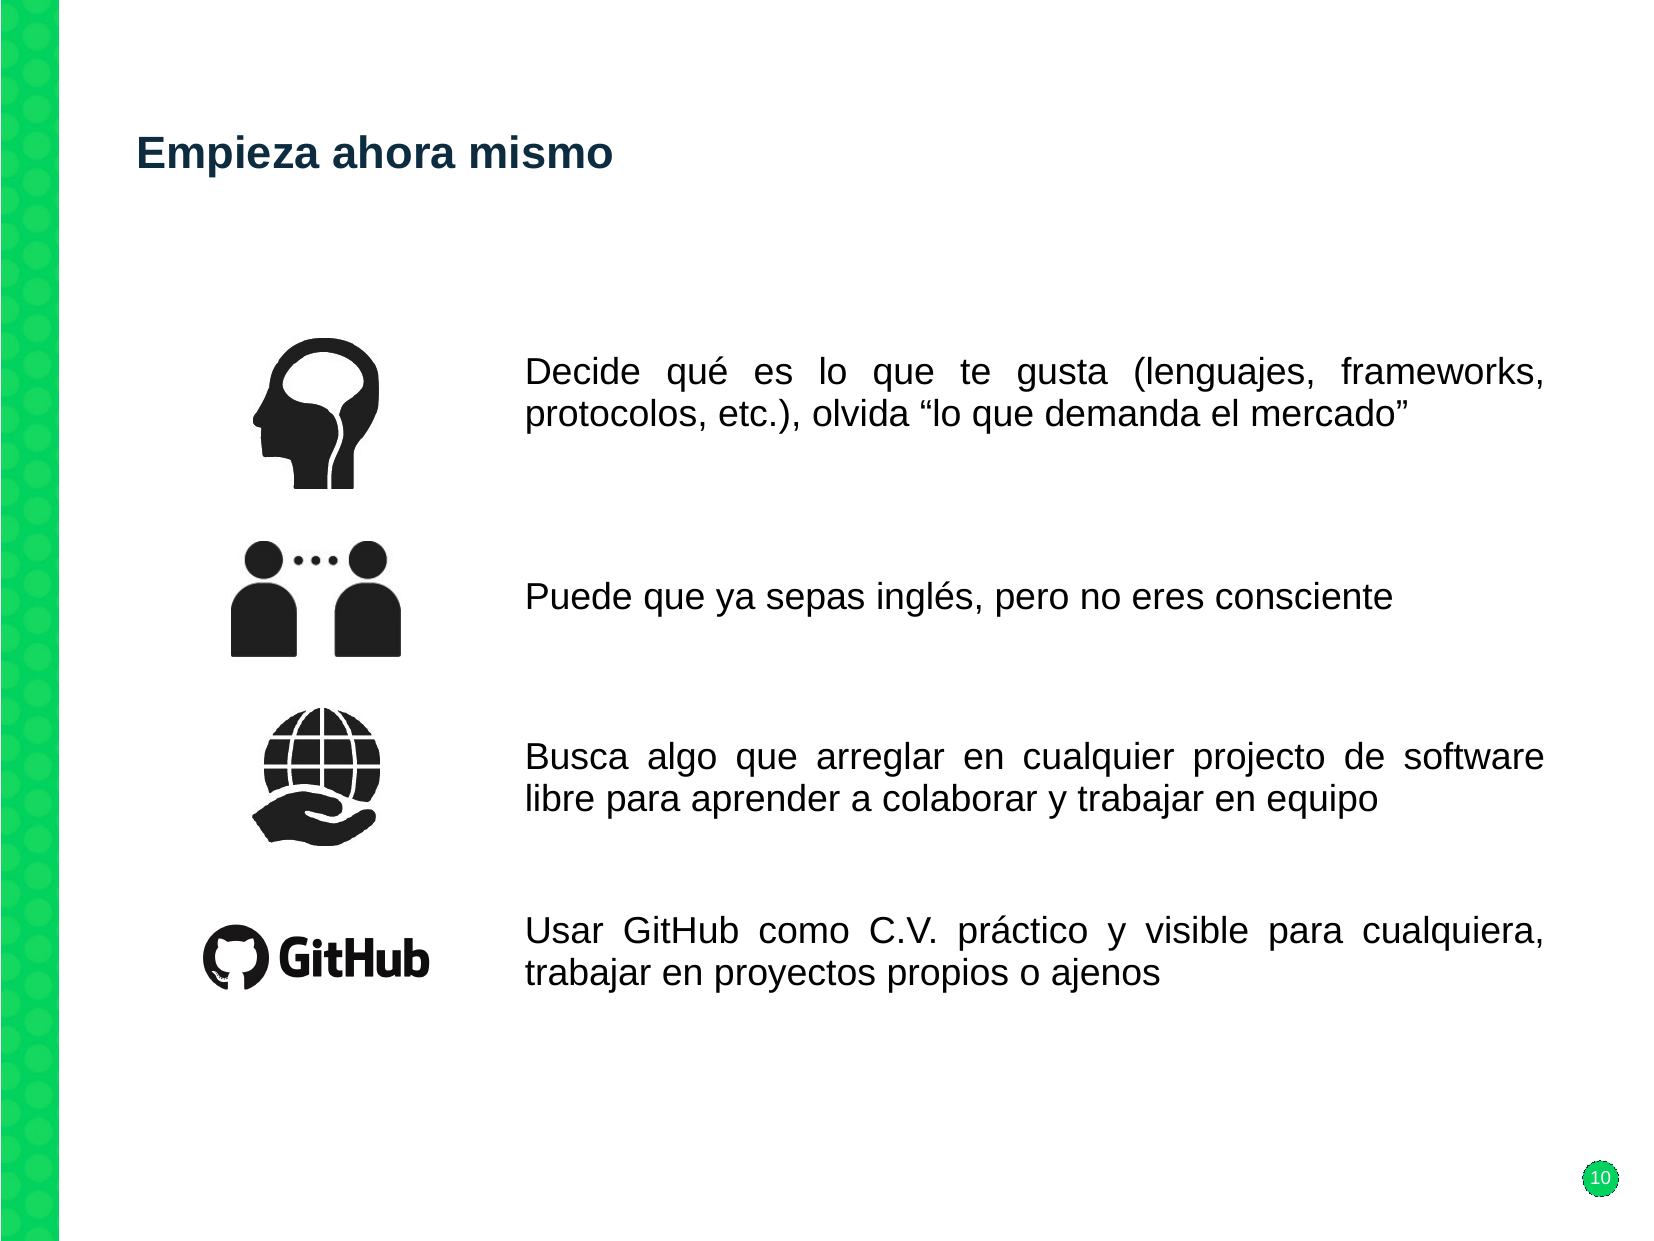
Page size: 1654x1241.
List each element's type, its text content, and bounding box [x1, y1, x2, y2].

picture [252, 709, 380, 846]
text_box Puede que ya sepas inglés, pero no eres consciente [510, 568, 1561, 630]
picture [1, 0, 59, 1241]
text_box Decide qué es lo que te gusta (lenguajes, frameworks, protocolos, etc.), olvida “lo que demanda el mercado” [510, 343, 1561, 483]
text_box Usar GitHub como C.V. práctico y visible para cualquiera, trabajar en proyectos propios o ajenos [510, 902, 1561, 1001]
picture [231, 541, 401, 657]
picture [166, 901, 466, 1013]
text_box Busca algo que arreglar en cualquier projecto de software libre para aprender a colaborar y trabajar en equipo [510, 728, 1561, 828]
picture [253, 338, 379, 489]
title Empieza ahora mismo [121, 49, 1531, 257]
